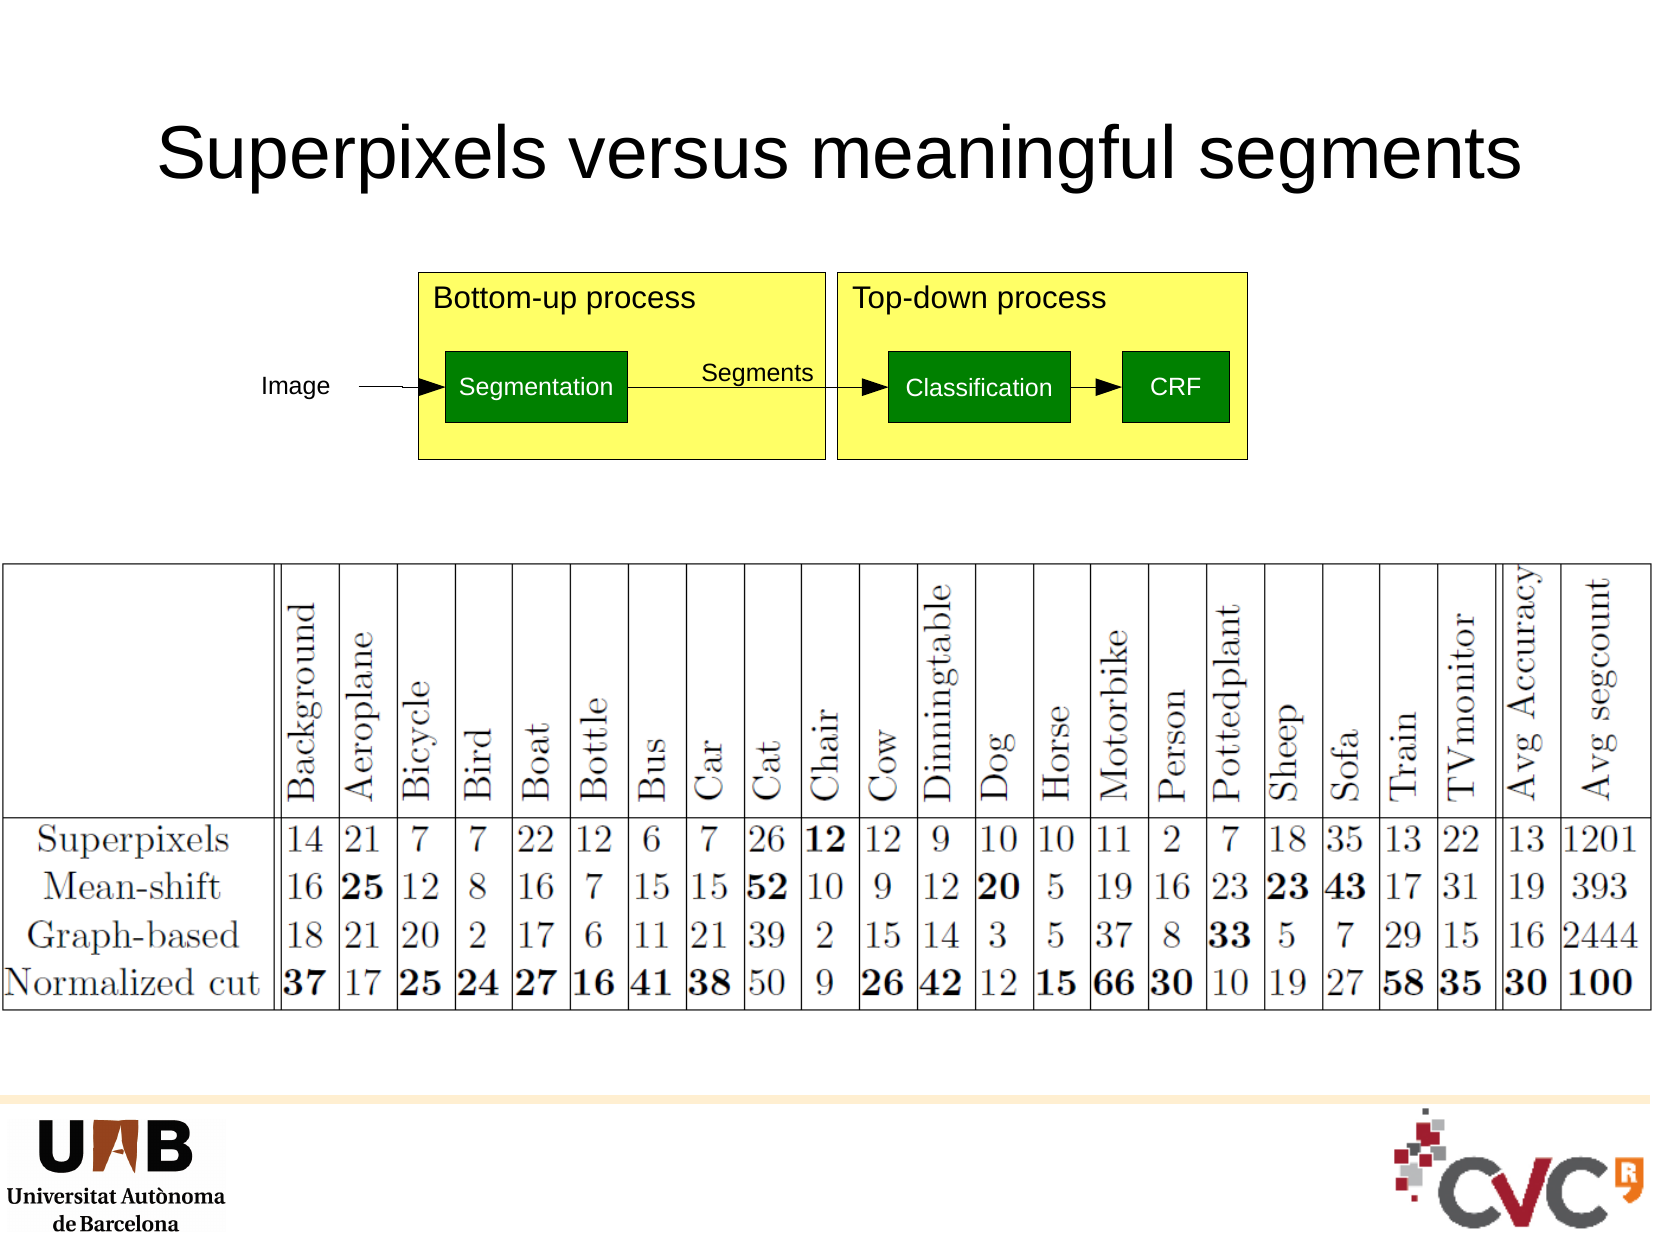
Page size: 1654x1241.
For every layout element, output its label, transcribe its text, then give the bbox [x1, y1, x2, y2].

text_box Image [246, 364, 359, 408]
text_box Classification [888, 351, 1071, 423]
text_box Segmentation [445, 351, 628, 423]
picture [7, 1119, 226, 1232]
picture [0, 561, 1654, 1013]
text_box Bottom-up process [418, 388, 826, 460]
text_box Bottom-up process [418, 272, 826, 387]
picture [1393, 1107, 1650, 1235]
text_box CRF [1122, 351, 1230, 423]
text_box Top-down process [837, 272, 1248, 460]
title Superpixels versus meaningful segments [82, 56, 1571, 250]
